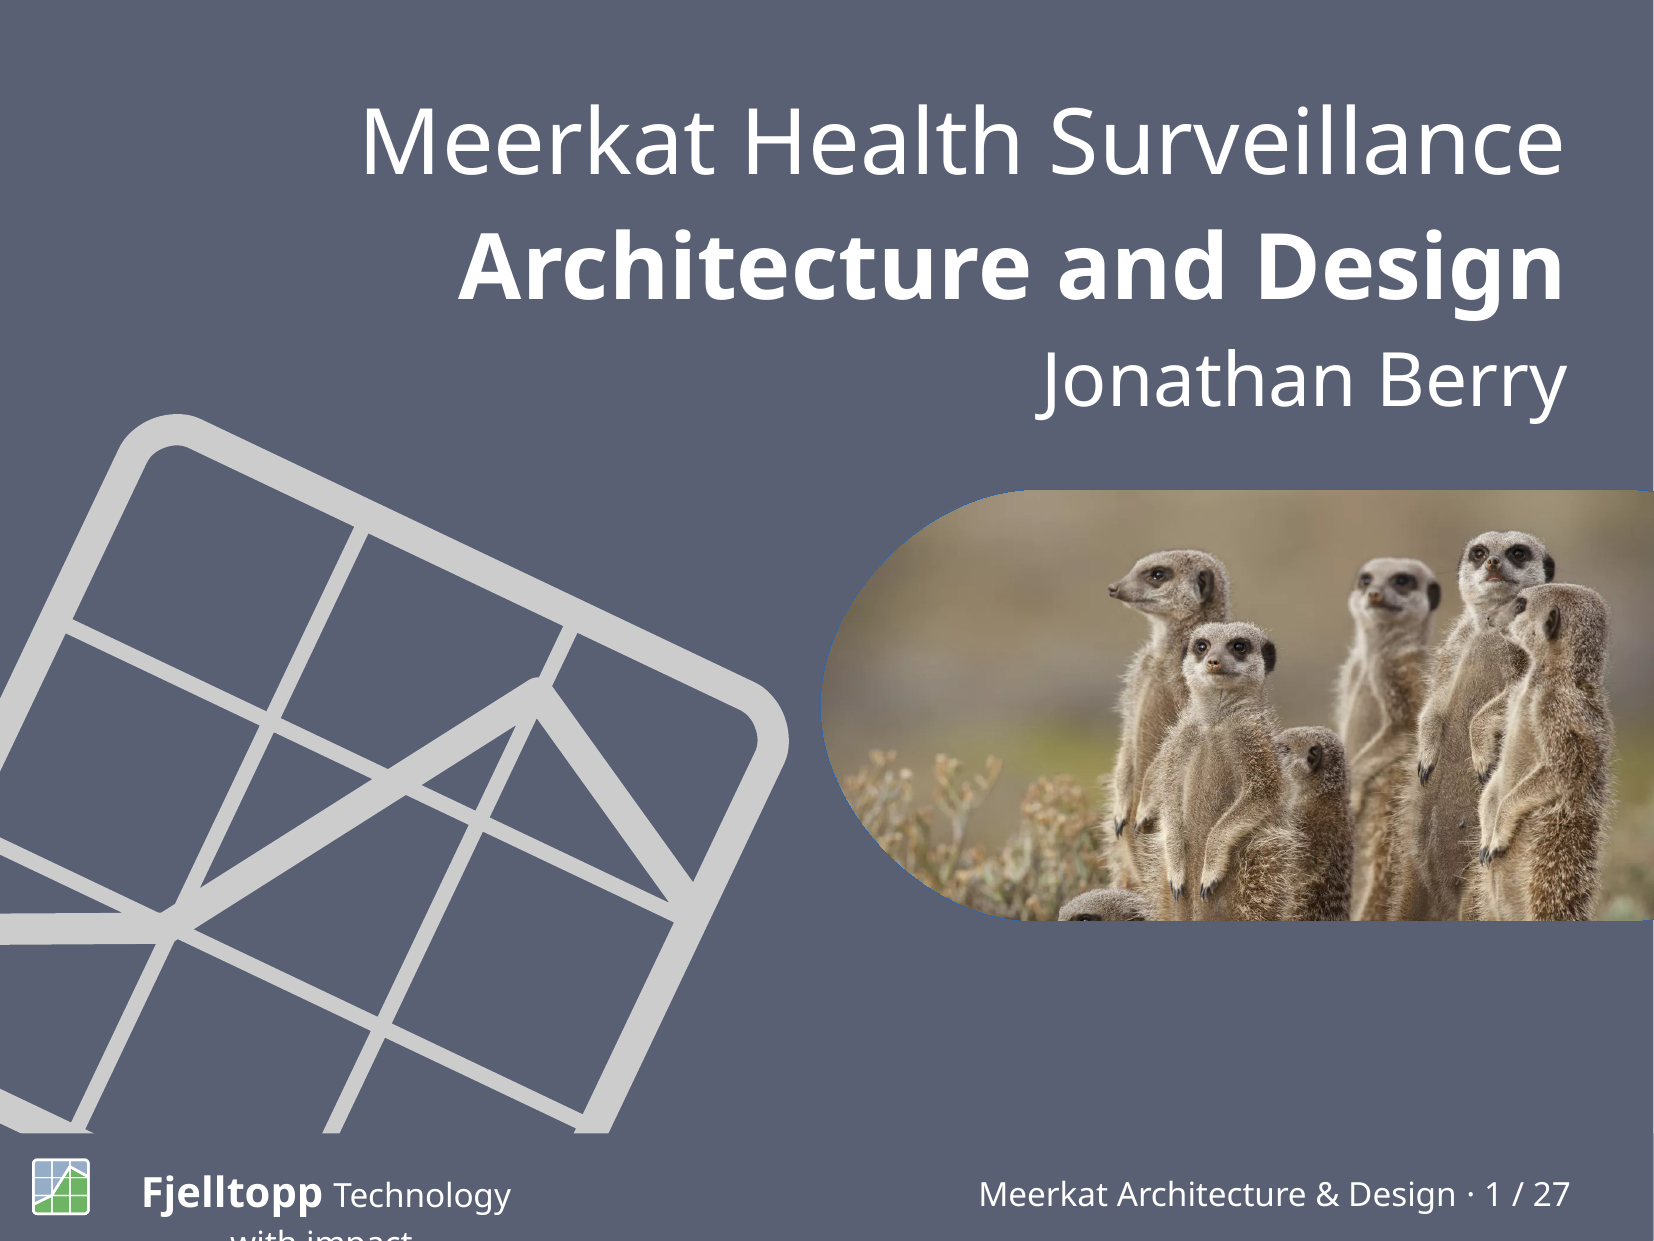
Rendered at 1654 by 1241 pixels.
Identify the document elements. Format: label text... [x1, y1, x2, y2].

text_box · <number> / 27 [699, 1171, 1571, 1214]
text_box [0, 414, 1654, 1241]
text_box Fjelltopp Technology with impact. [89, 1155, 563, 1224]
title Meerkat Health Surveillance Architecture and Design Jonathan Berry [292, 90, 1568, 415]
text_box [820, 489, 1654, 922]
